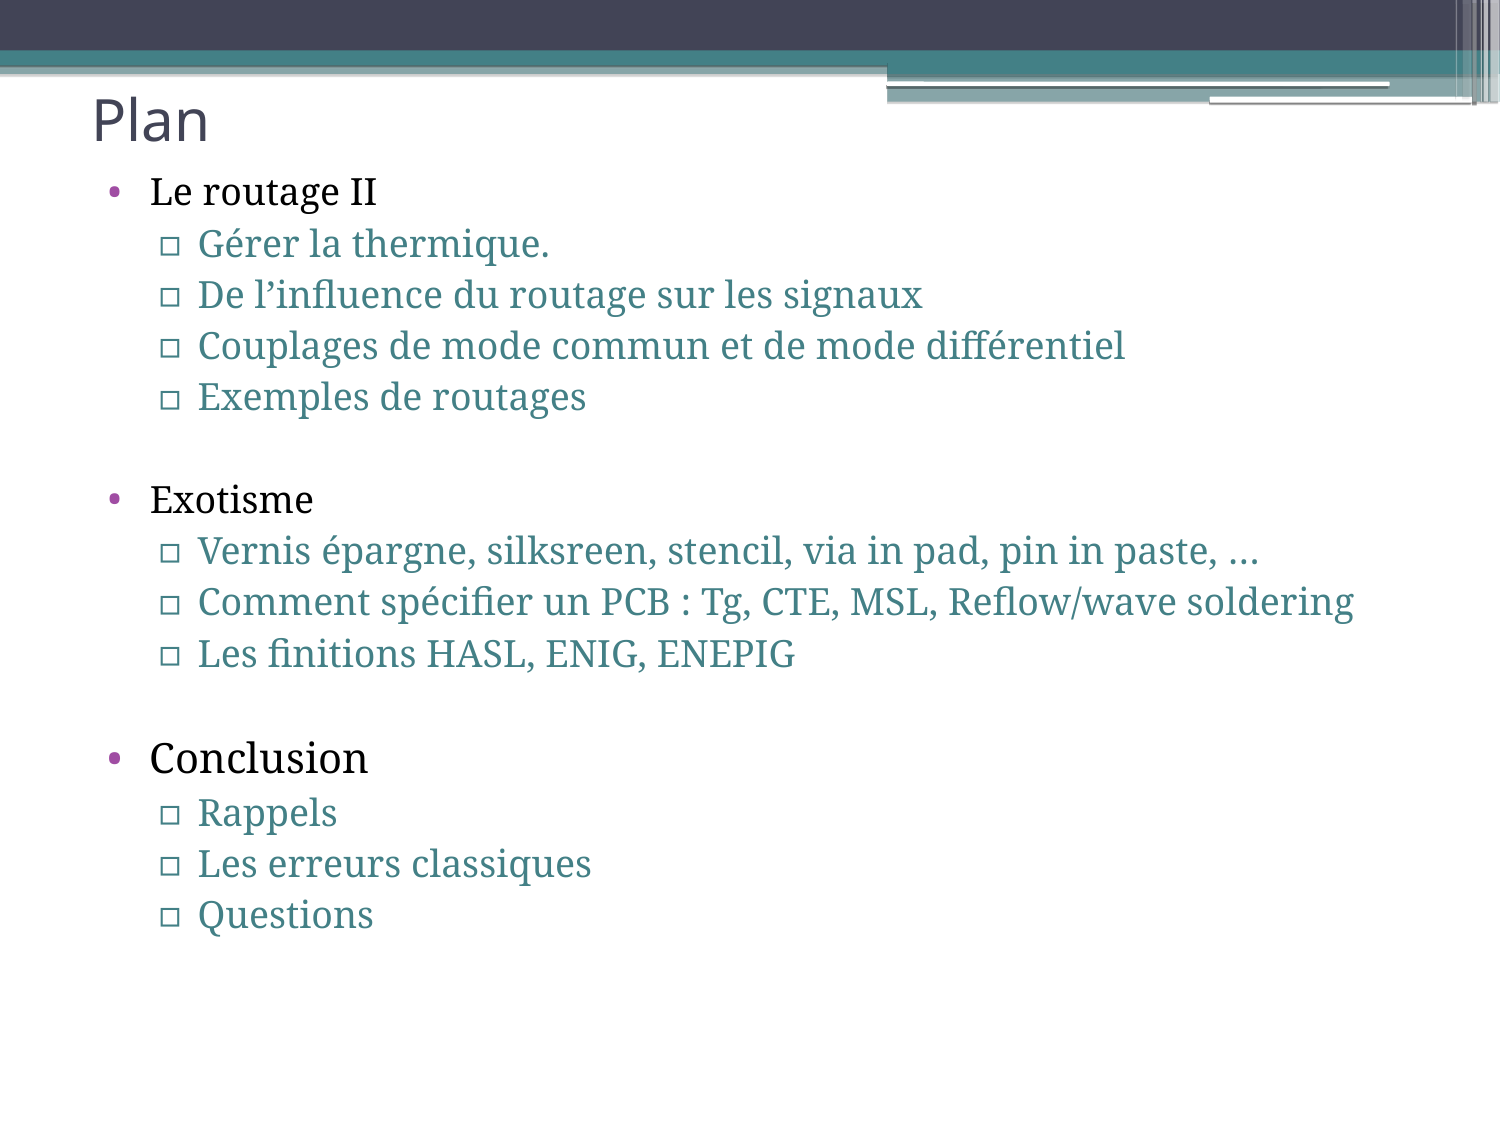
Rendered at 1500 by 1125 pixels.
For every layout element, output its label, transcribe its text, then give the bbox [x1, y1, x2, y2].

title Plan [76, 30, 1427, 206]
list Le routage II Gérer la thermique. De l’influence du routage sur les signaux Couplages de mode commun et de mode différentiel Exemples de routages Exotisme Vernis épargne, silksreen, stencil, via in pad, pin in paste, … Comment spécifier un PCB : Tg, CTE, MSL, Reflow/wave soldering Les finitions HASL, ENIG, ENEPIG Conclusion Rappels Les erreurs classiques Questions [75, 160, 1425, 1079]
